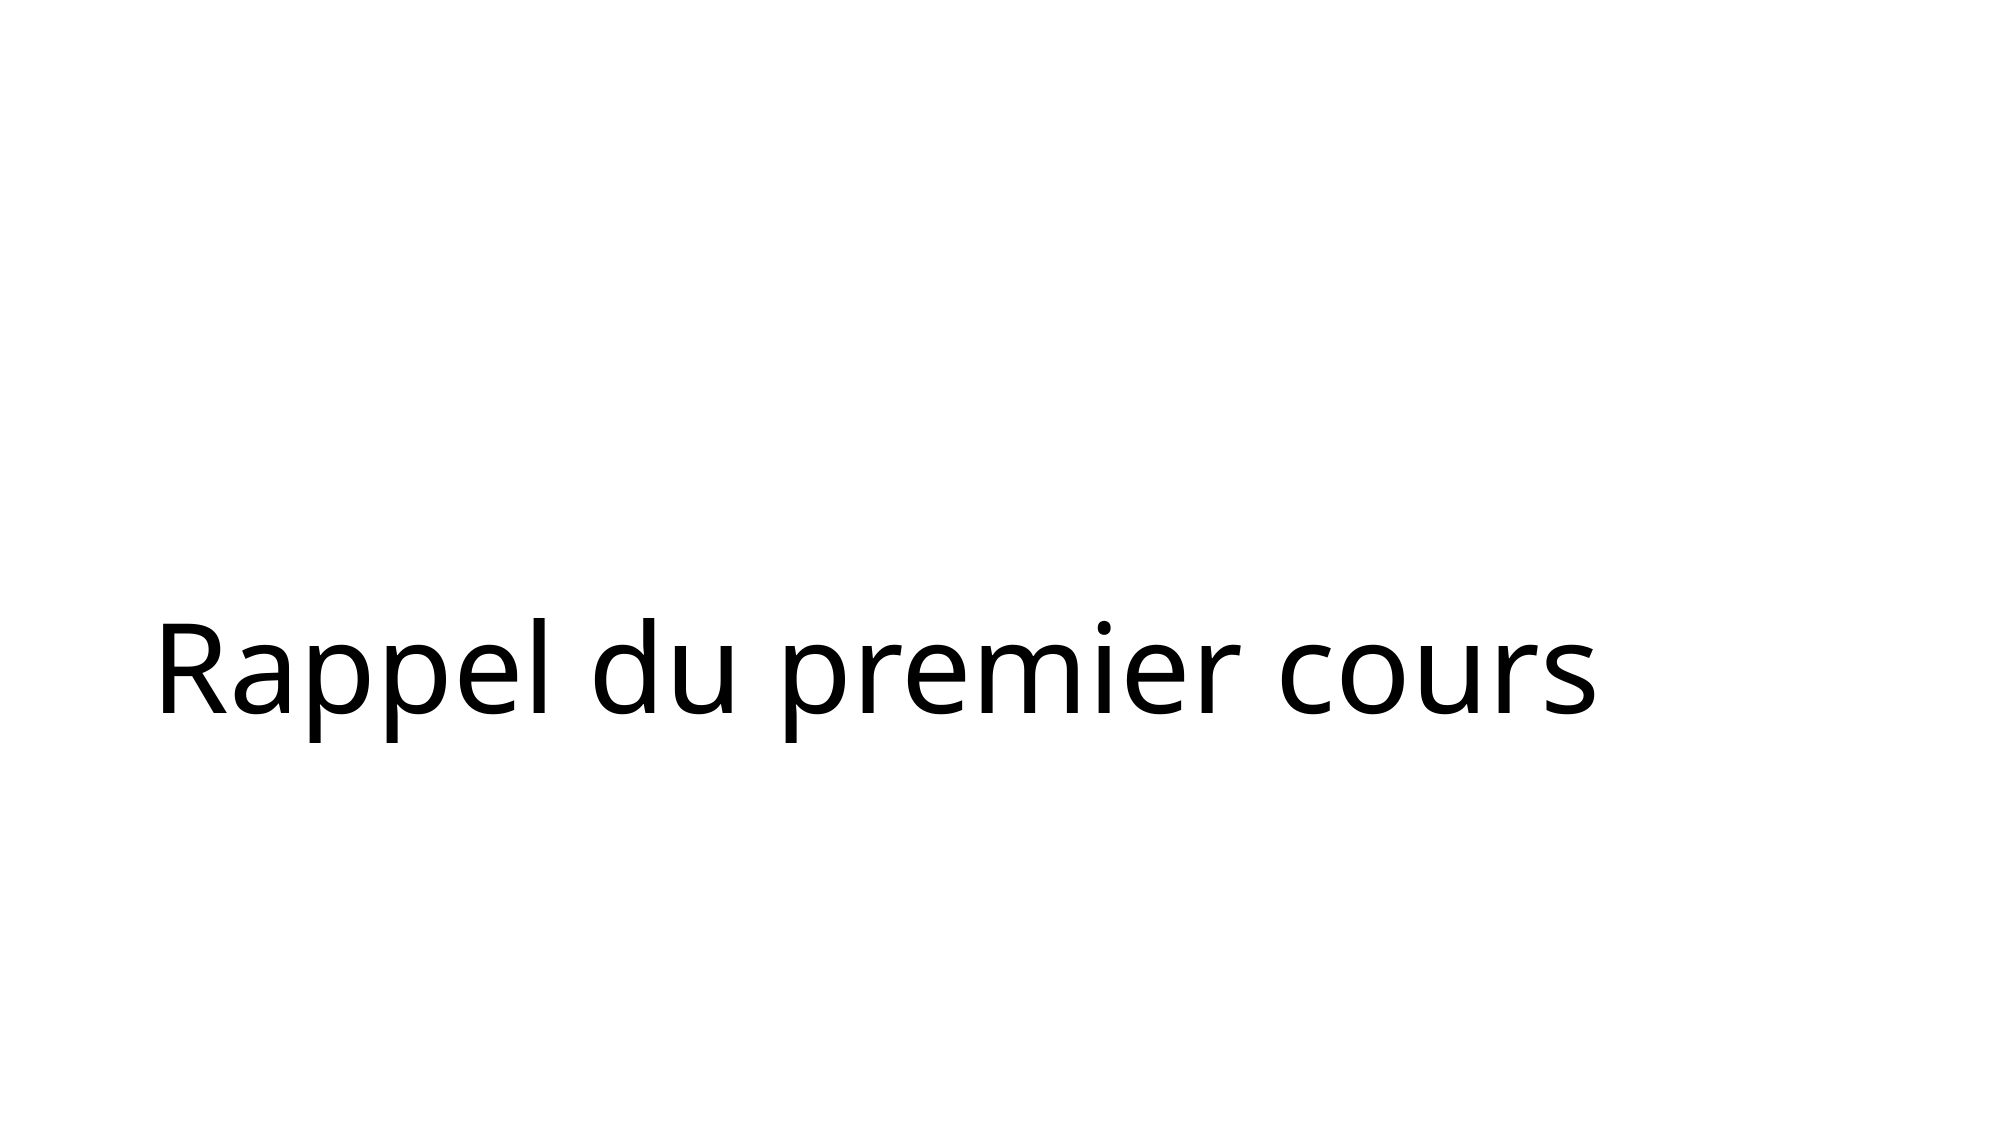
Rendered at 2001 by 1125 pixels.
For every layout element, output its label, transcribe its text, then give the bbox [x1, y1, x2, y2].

title Rappel du premier cours [136, 280, 1862, 749]
